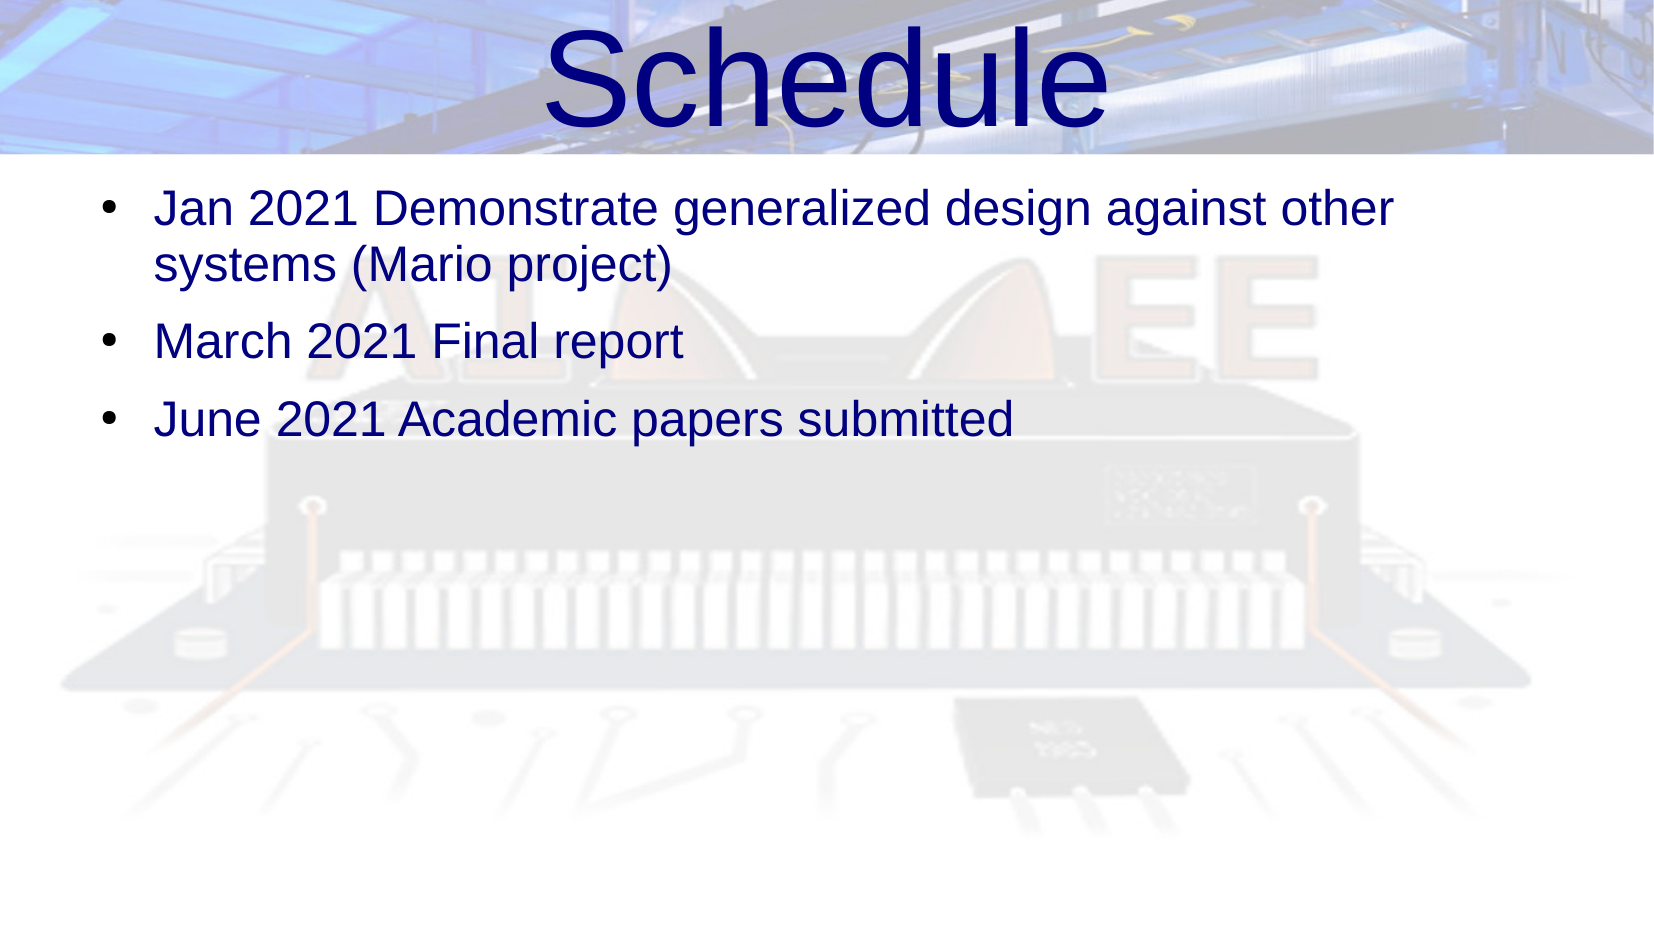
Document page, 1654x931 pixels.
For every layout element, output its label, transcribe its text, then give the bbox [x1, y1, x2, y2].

picture [0, 0, 1654, 931]
title Schedule [82, 37, 1571, 121]
list Jan 2021 Demonstrate generalized design against other systems (Mario project) March 2021 Final report June 2021 Academic papers submitted [82, 180, 1538, 811]
